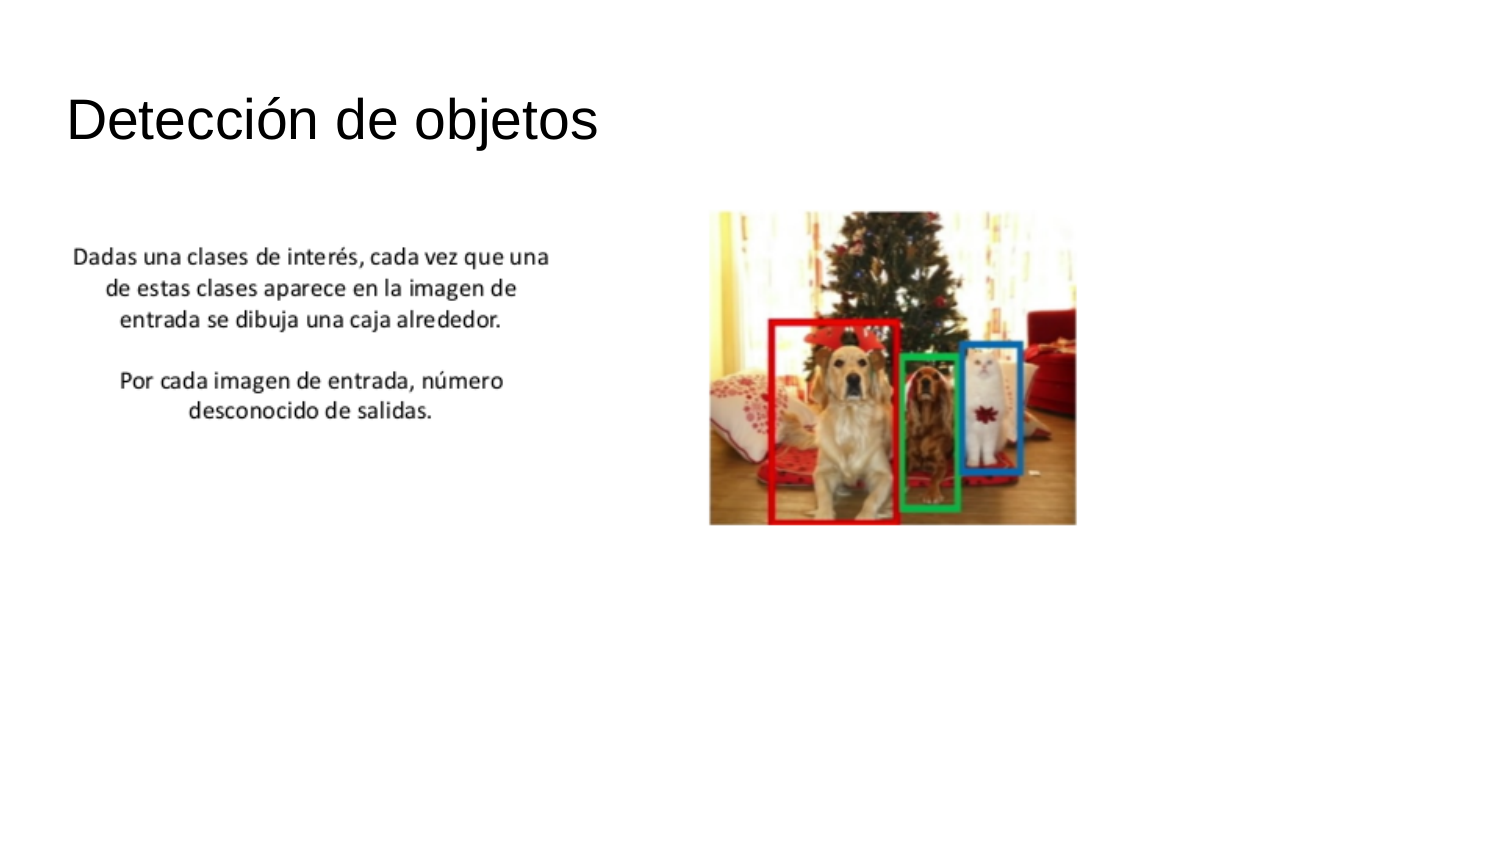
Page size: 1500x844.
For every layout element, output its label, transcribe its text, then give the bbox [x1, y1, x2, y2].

title Detección de objetos [51, 72, 1449, 167]
picture [51, 188, 1088, 538]
